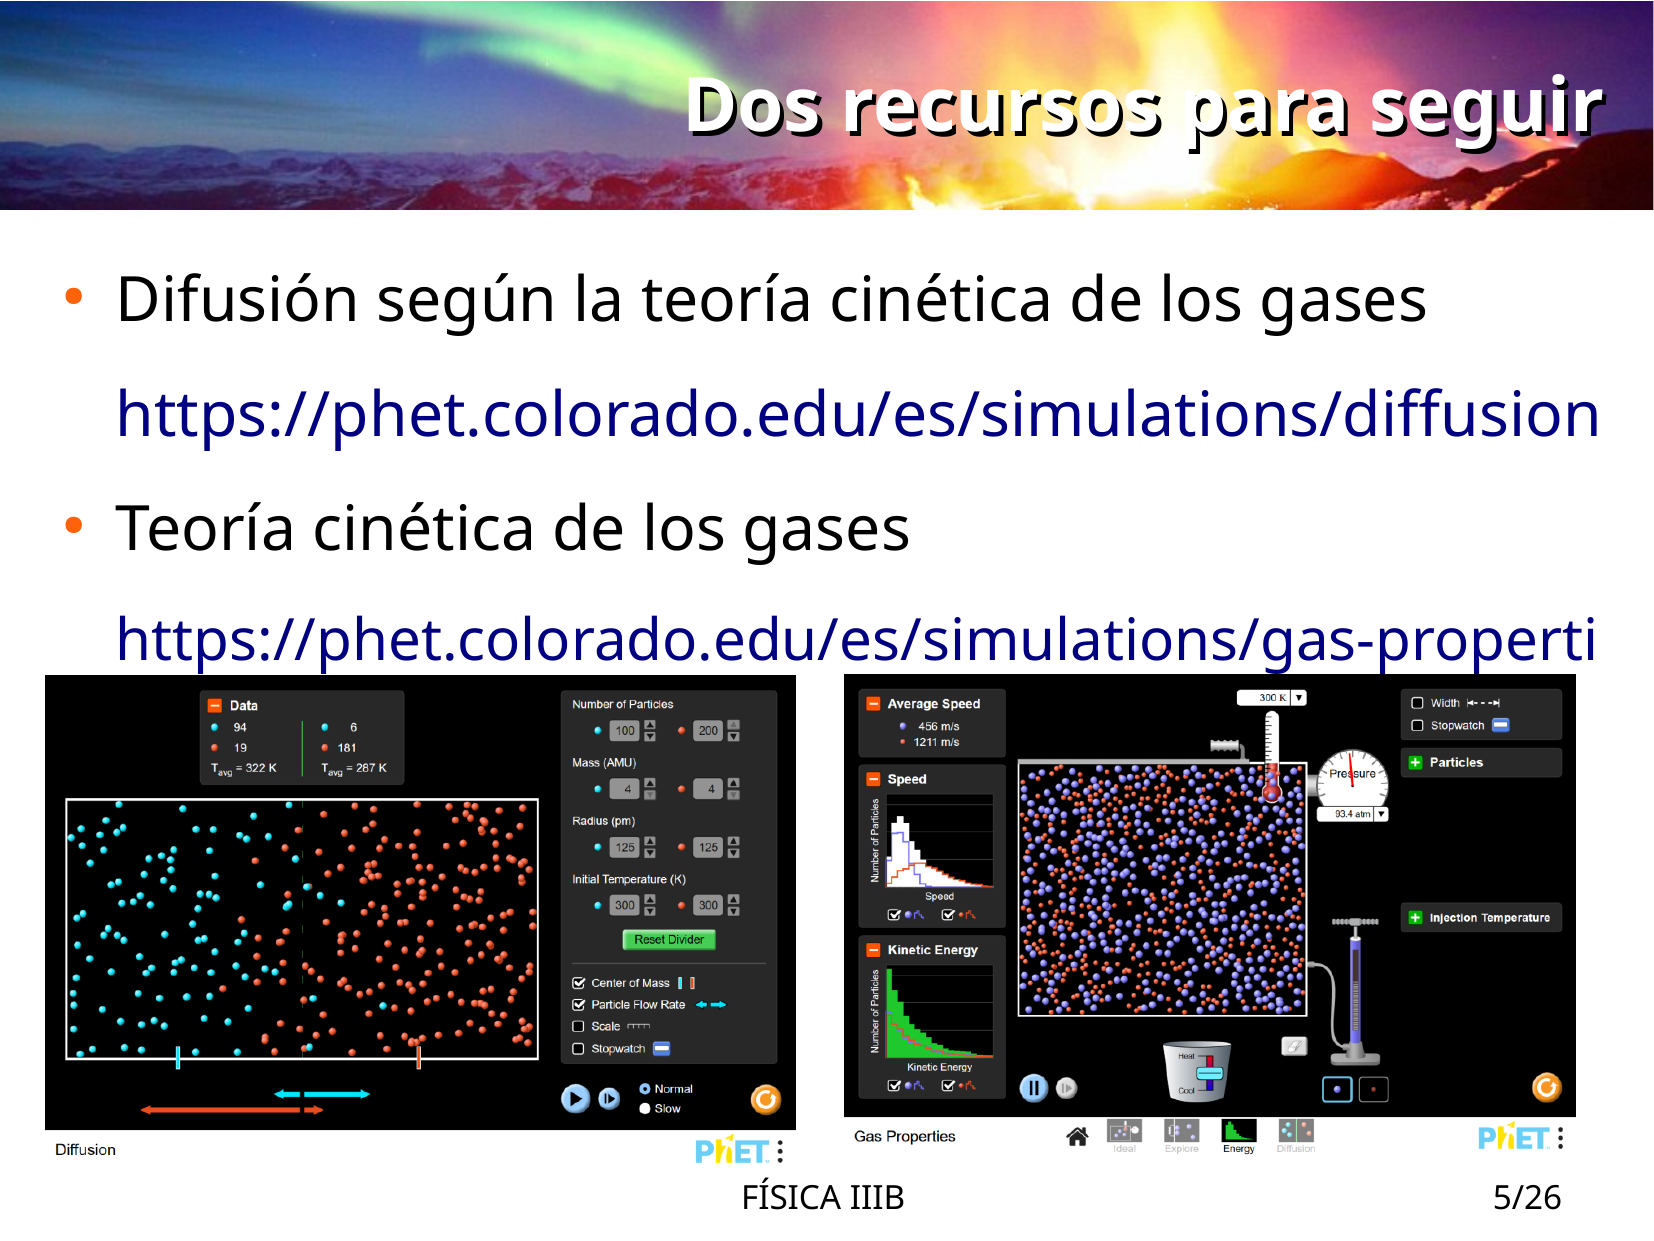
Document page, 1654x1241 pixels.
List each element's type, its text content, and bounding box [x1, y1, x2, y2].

picture [844, 674, 1576, 1156]
picture [0, 1, 1654, 210]
list Difusión según la teoría cinética de los gases https://phet.colorado.edu/es/simulations/diffusion Teoría cinética de los gases https://phet.colorado.edu/es/simulations/gas-properties [45, 255, 1606, 1156]
picture [45, 675, 796, 1169]
title Dos recursos para seguir [45, 15, 1606, 191]
